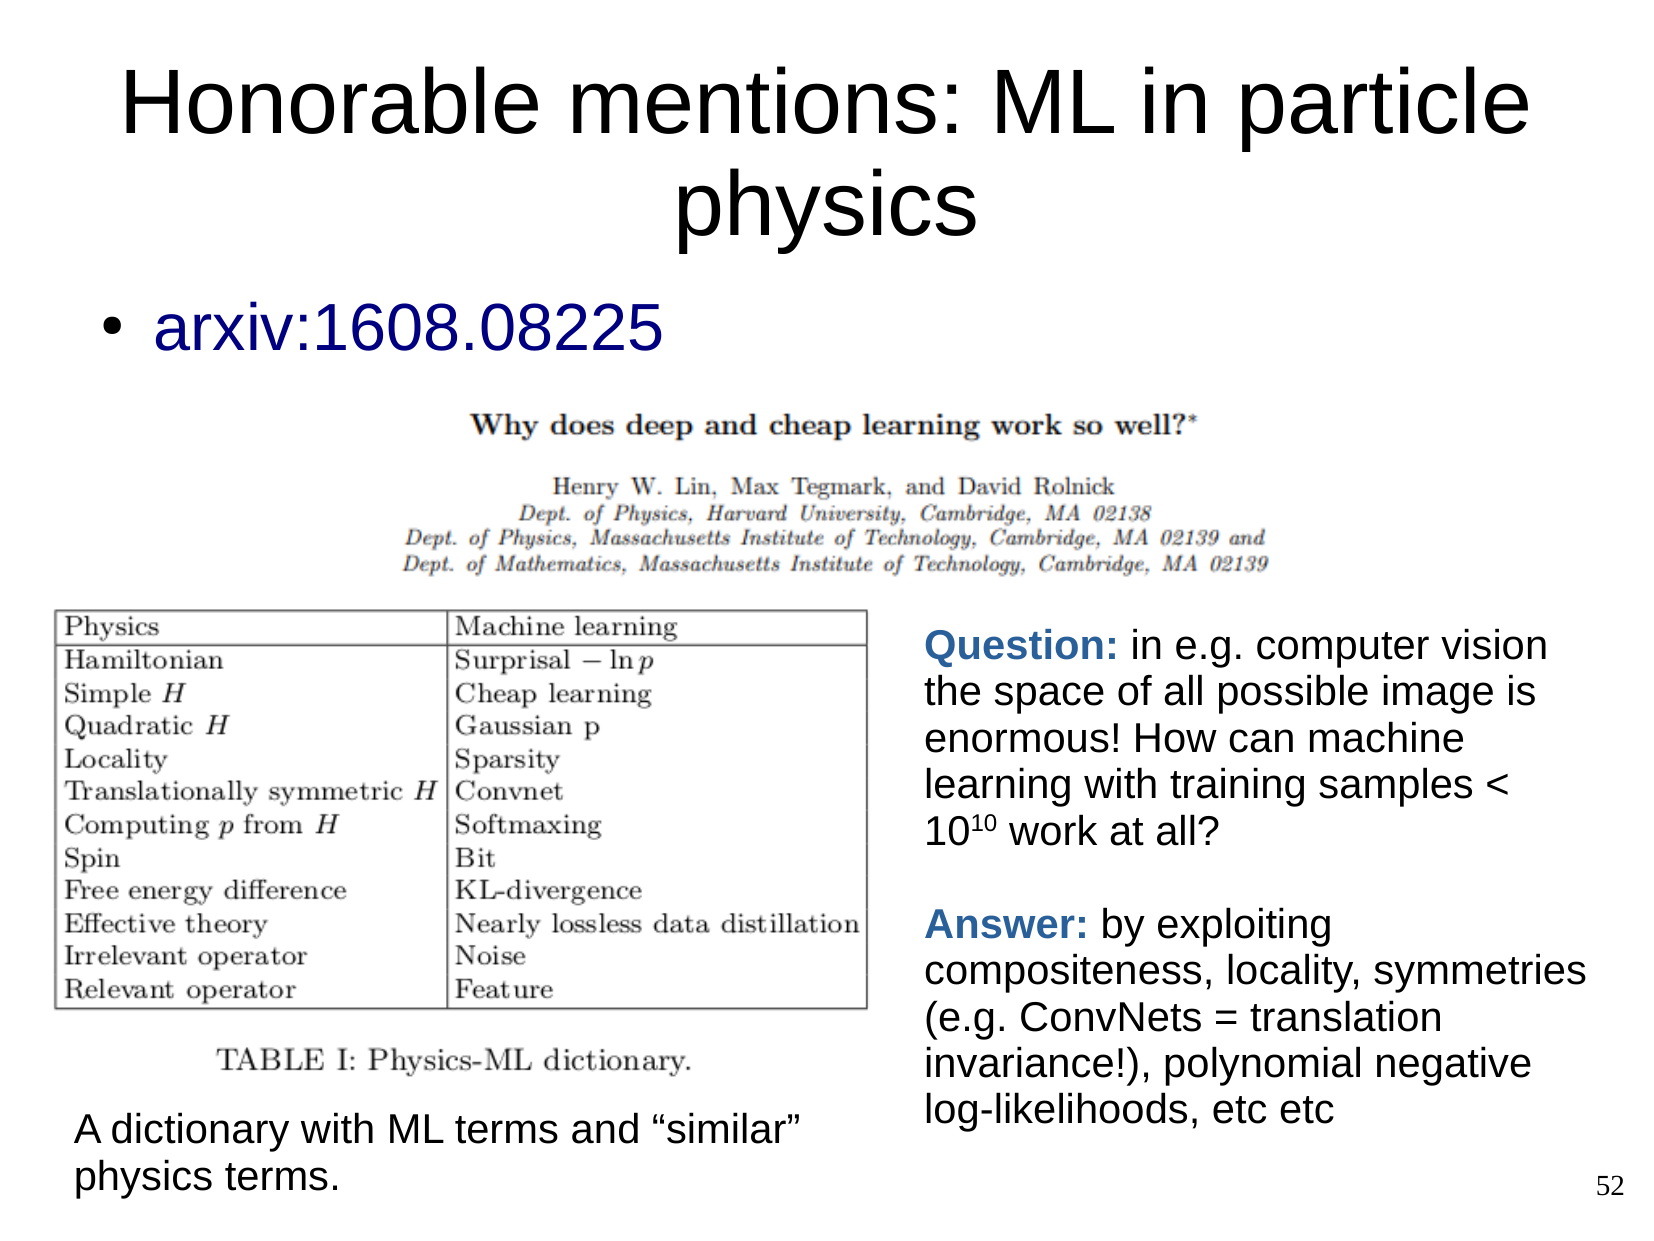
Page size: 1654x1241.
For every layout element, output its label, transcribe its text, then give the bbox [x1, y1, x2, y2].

title Honorable mentions: ML in particle physics [82, 49, 1571, 257]
text_box A dictionary with ML terms and “similar” physics terms. [59, 1098, 863, 1207]
list arxiv:1608.08225 [82, 290, 1571, 1010]
picture [35, 375, 1323, 1099]
text_box Question: in e.g. computer vision the space of all possible image is enormous! How can machine learning with training samples < 1010 work at all? Answer: by exploiting compositeness, locality, symmetries (e.g. ConvNets = translation invariance!), polynomial negative log-likelihoods, etc etc [909, 614, 1607, 1141]
